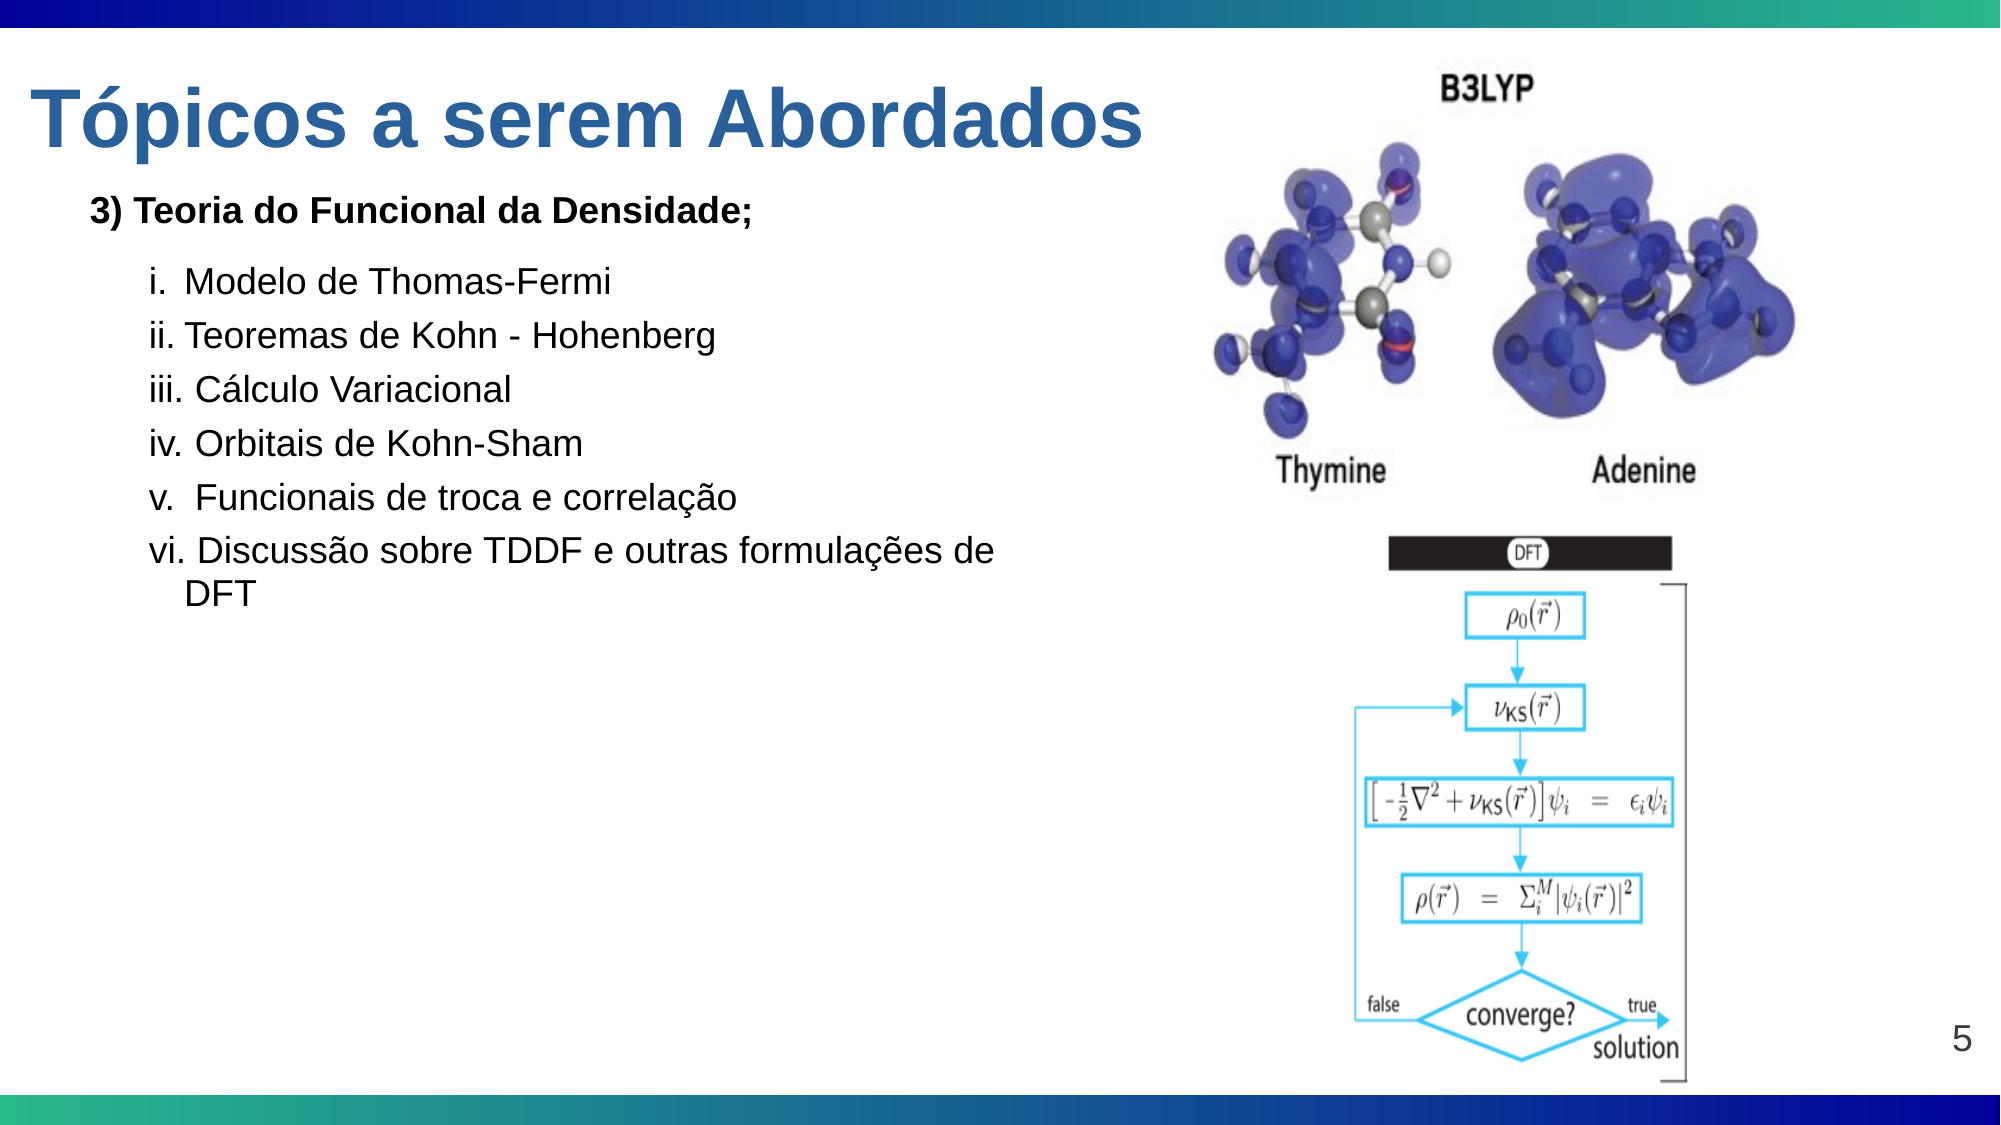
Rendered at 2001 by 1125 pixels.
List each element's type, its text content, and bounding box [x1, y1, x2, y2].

text_box 3) Teoria do Funcional da Densidade; Modelo de Thomas-Fermi Teoremas de Kohn - Hohenberg Cálculo Variacional Orbitais de Kohn-Sham Funcionais de troca e correlação Discussão sobre TDDF e outras formulaçẽes de DFT [75, 182, 1013, 761]
picture [1327, 535, 1688, 1088]
picture [1199, 44, 1801, 526]
text_box Tópicos a serem Abordados [15, 31, 1719, 210]
text_box <number> [1761, 1010, 1988, 1081]
text_box [0, 0, 2000, 28]
text_box [0, 1095, 2000, 1125]
